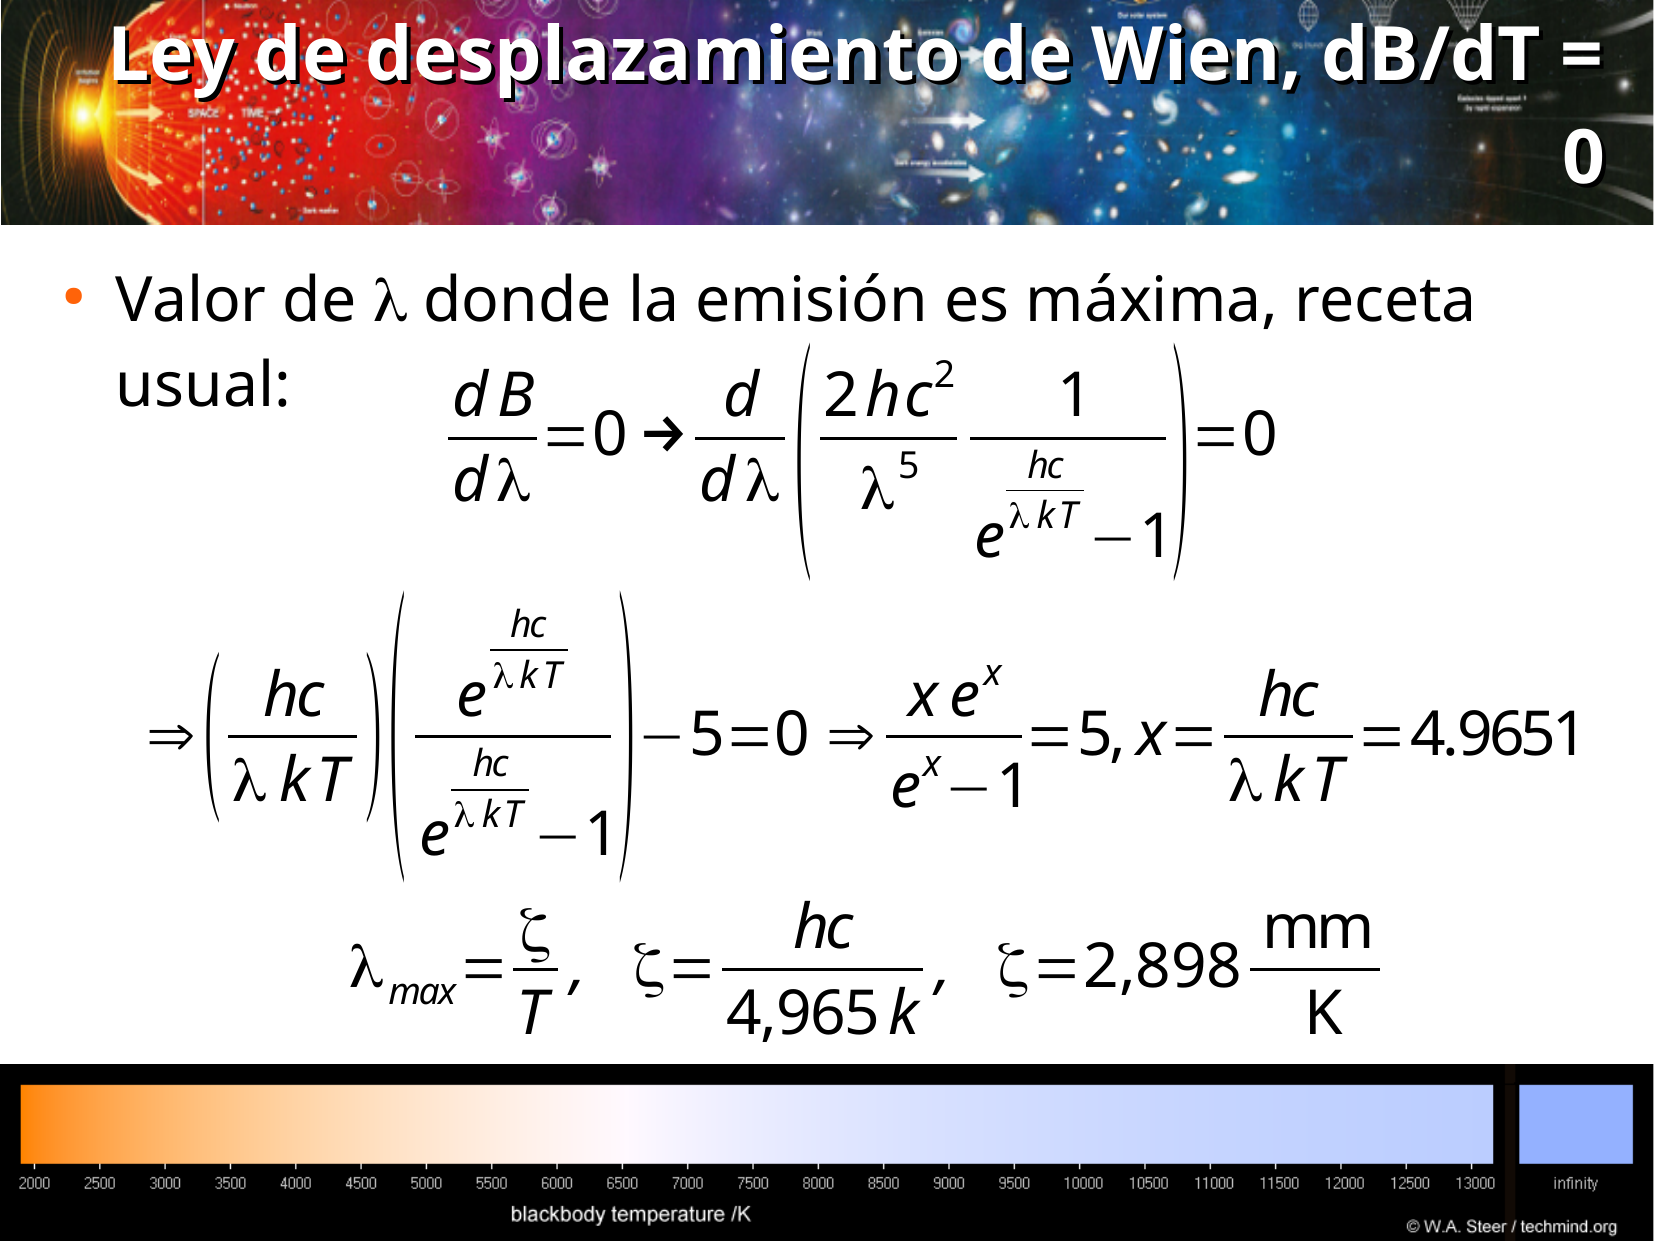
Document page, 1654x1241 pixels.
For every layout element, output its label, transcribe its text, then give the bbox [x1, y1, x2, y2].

picture [0, 1064, 1654, 1241]
title Ley de desplazamiento de Wien, dB/dT = 0 [45, 15, 1606, 191]
chart [140, 339, 1591, 1051]
picture [1, 0, 1654, 225]
list Valor de l donde la emisión es máxima, receta usual: [45, 255, 1606, 1155]
